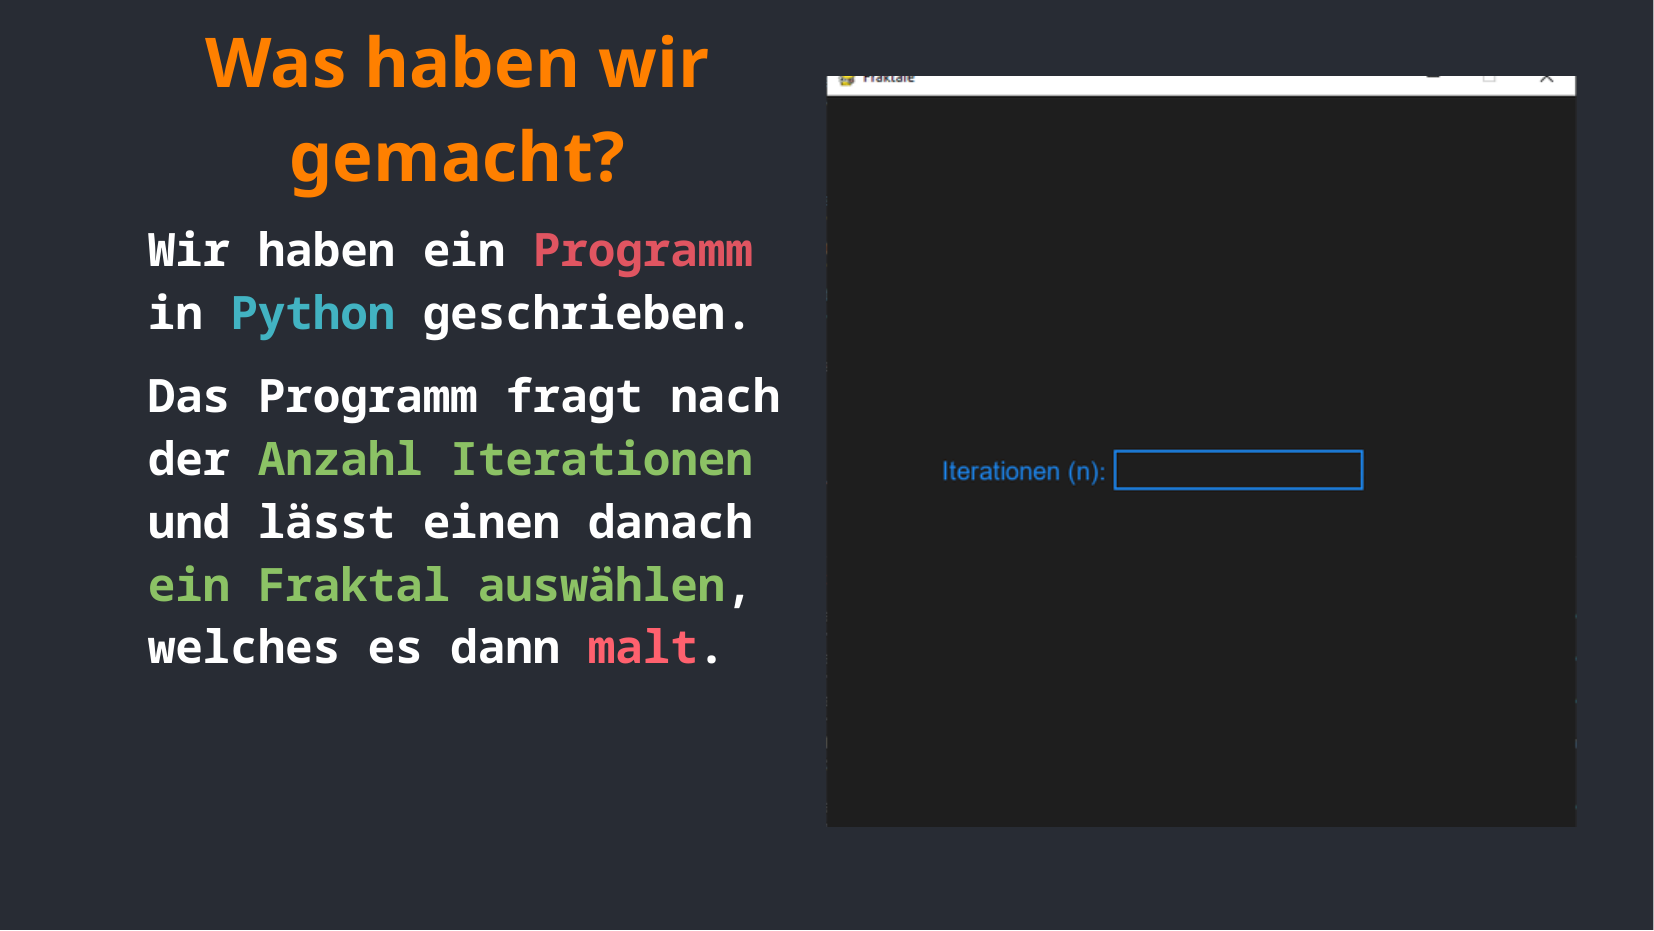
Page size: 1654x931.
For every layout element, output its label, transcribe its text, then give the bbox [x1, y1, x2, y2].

title Was haben wir gemacht? [29, 29, 886, 186]
list Wir haben ein Programm in Python geschrieben. Das Programm fragt nach der Anzahl Iterationen und lässt einen danach ein Fraktal auswählen, welches es dann malt. [82, 217, 790, 758]
picture [826, 76, 1577, 827]
